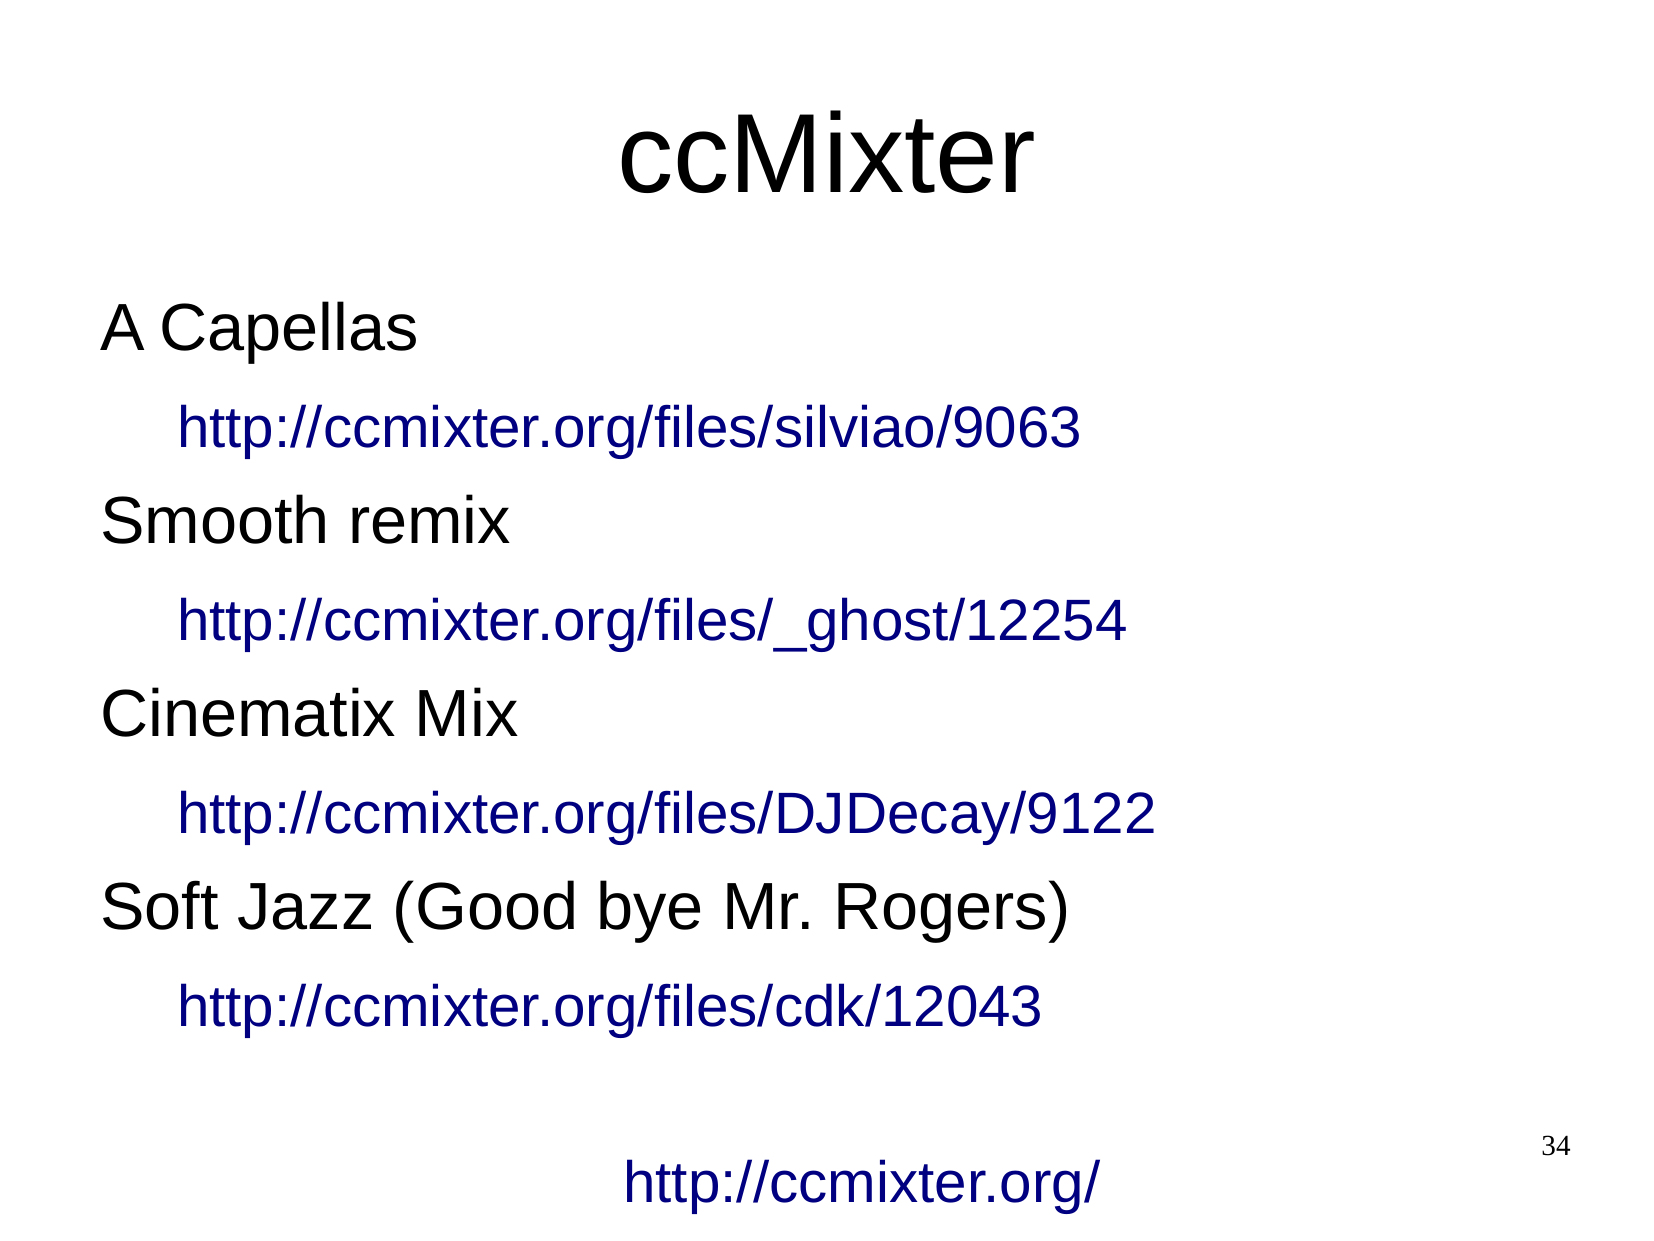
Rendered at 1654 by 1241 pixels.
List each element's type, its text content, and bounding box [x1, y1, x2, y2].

text_box http://ccmixter.org/ [457, 1142, 1283, 1223]
list A Capellas http://ccmixter.org/files/silviao/9063 Smooth remix http://ccmixter.org/files/_ghost/12254 Cinematix Mix http://ccmixter.org/files/DJDecay/9122 Soft Jazz (Good bye Mr. Rogers) http://ccmixter.org/files/cdk/12043 [82, 290, 1571, 1094]
title ccMixter [82, 49, 1571, 257]
